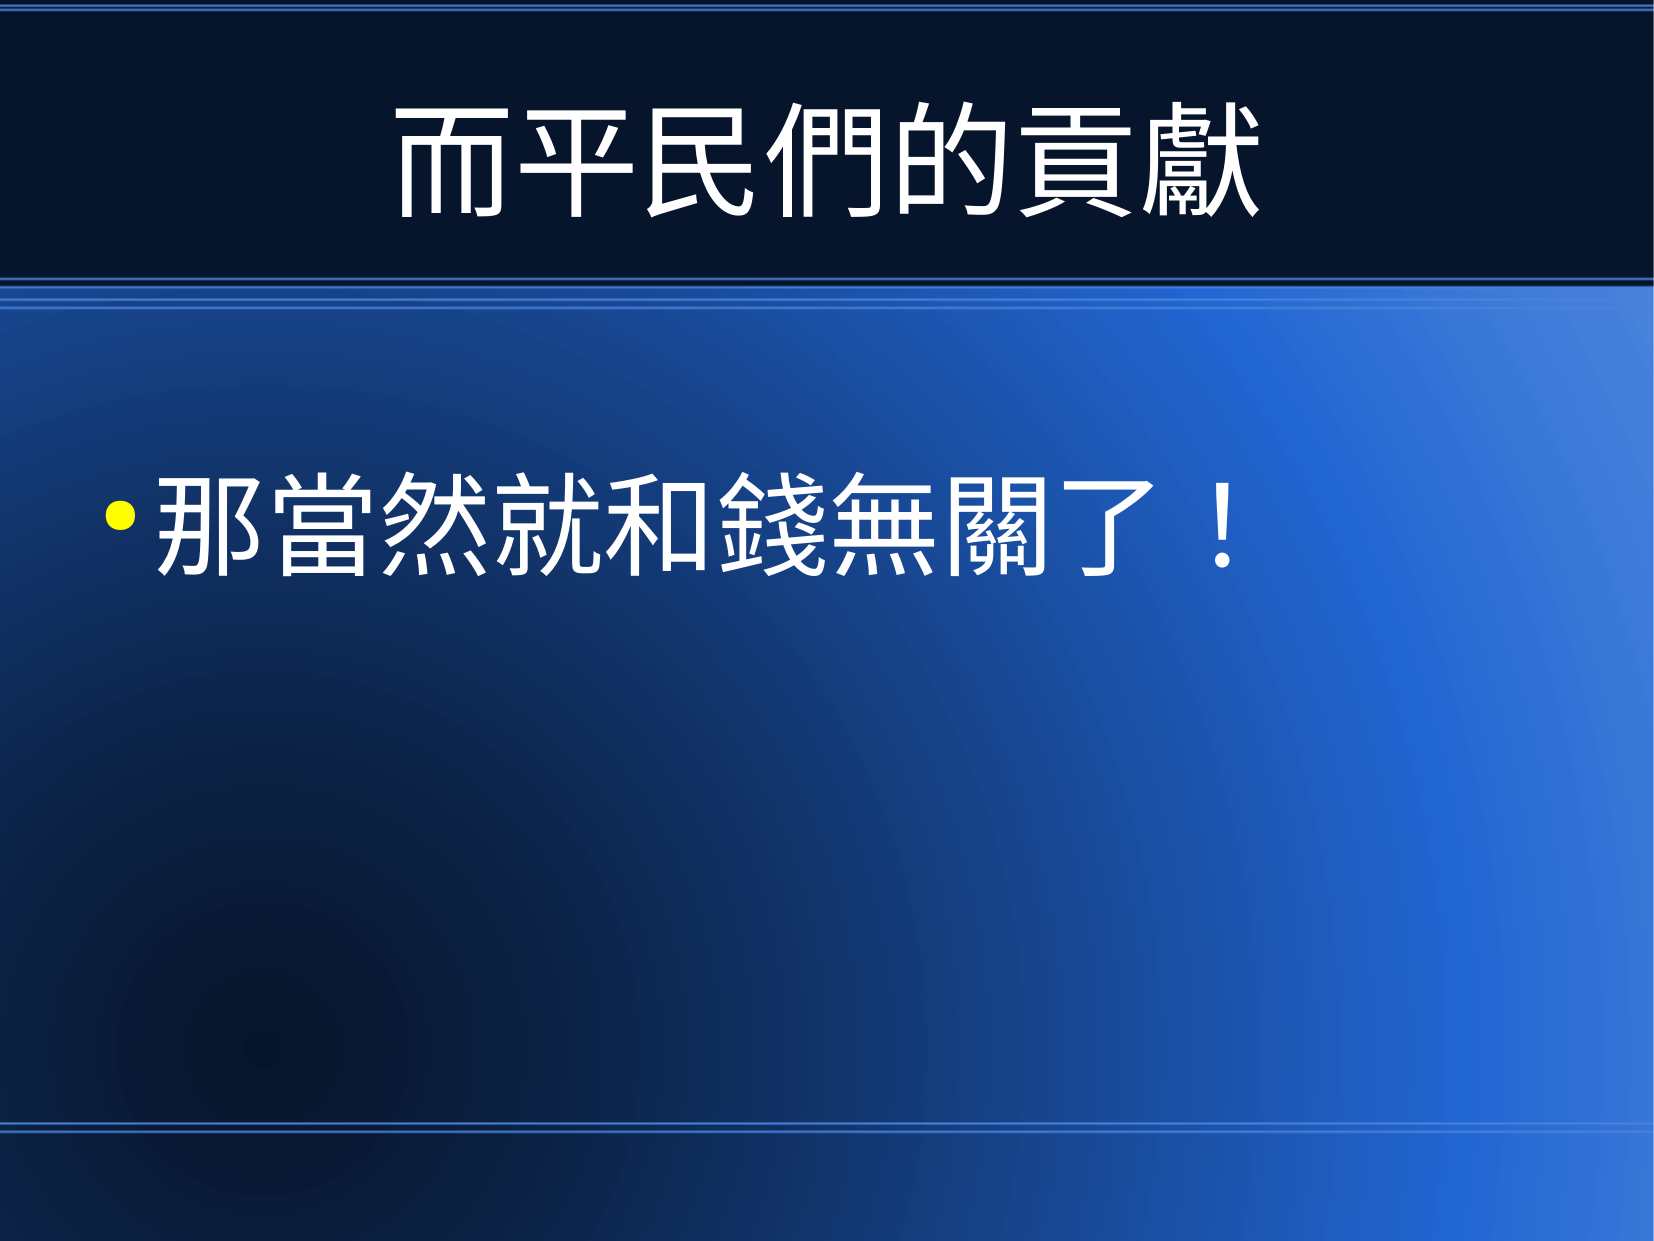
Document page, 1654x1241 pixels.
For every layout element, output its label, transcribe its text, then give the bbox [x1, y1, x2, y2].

list 那當然就和錢無關了！ [82, 355, 1571, 1241]
title 而平民們的貢獻 [82, 49, 1571, 257]
picture [0, 0, 1654, 1241]
